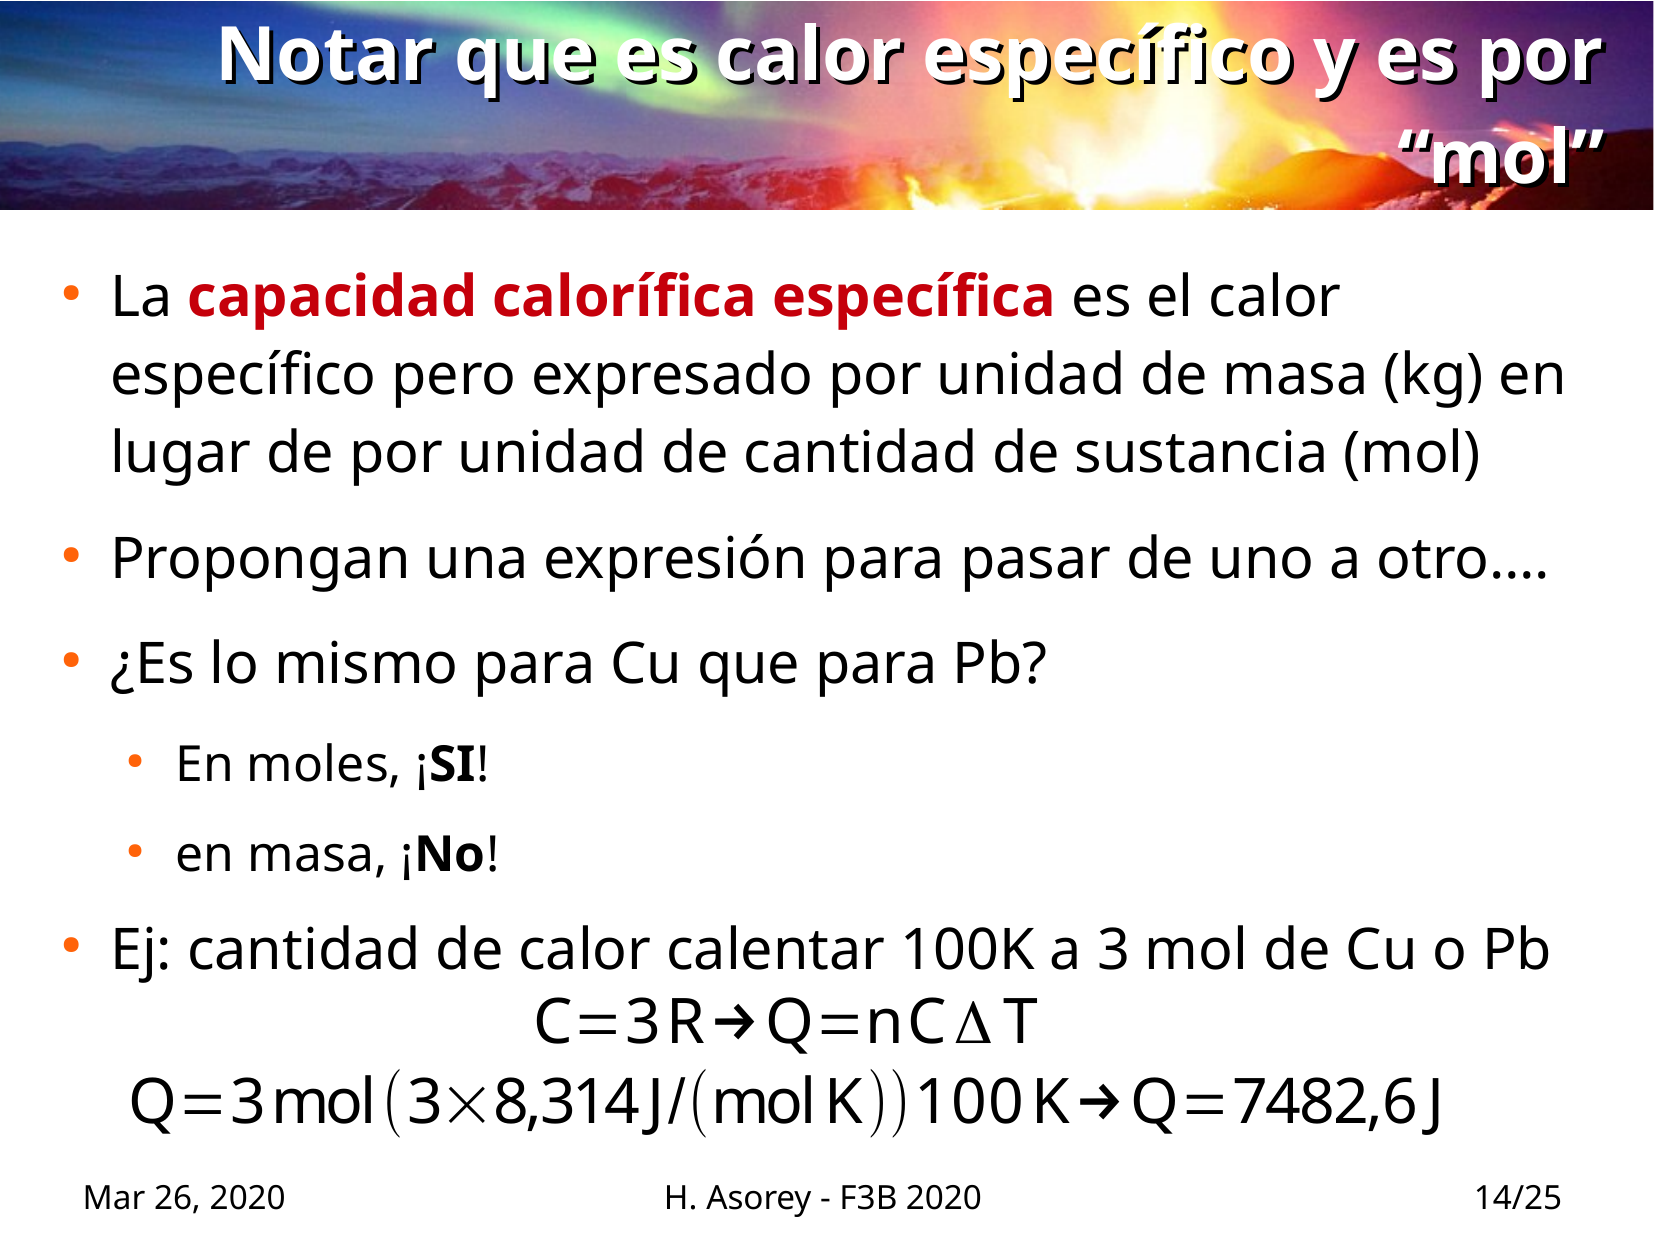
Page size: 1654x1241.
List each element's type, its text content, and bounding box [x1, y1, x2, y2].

picture [0, 1, 1654, 210]
list La capacidad calorífica específica es el calor específico pero expresado por unidad de masa (kg) en lugar de por unidad de cantidad de sustancia (mol) Propongan una expresión para pasar de uno a otro…. ¿Es lo mismo para Cu que para Pb? En moles, ¡SI! en masa, ¡No! Ej: cantidad de calor calentar 100K a 3 mol de Cu o Pb [45, 255, 1606, 1156]
title Notar que es calor específico y es por “mol” [45, 15, 1606, 191]
chart [122, 983, 1449, 1142]
